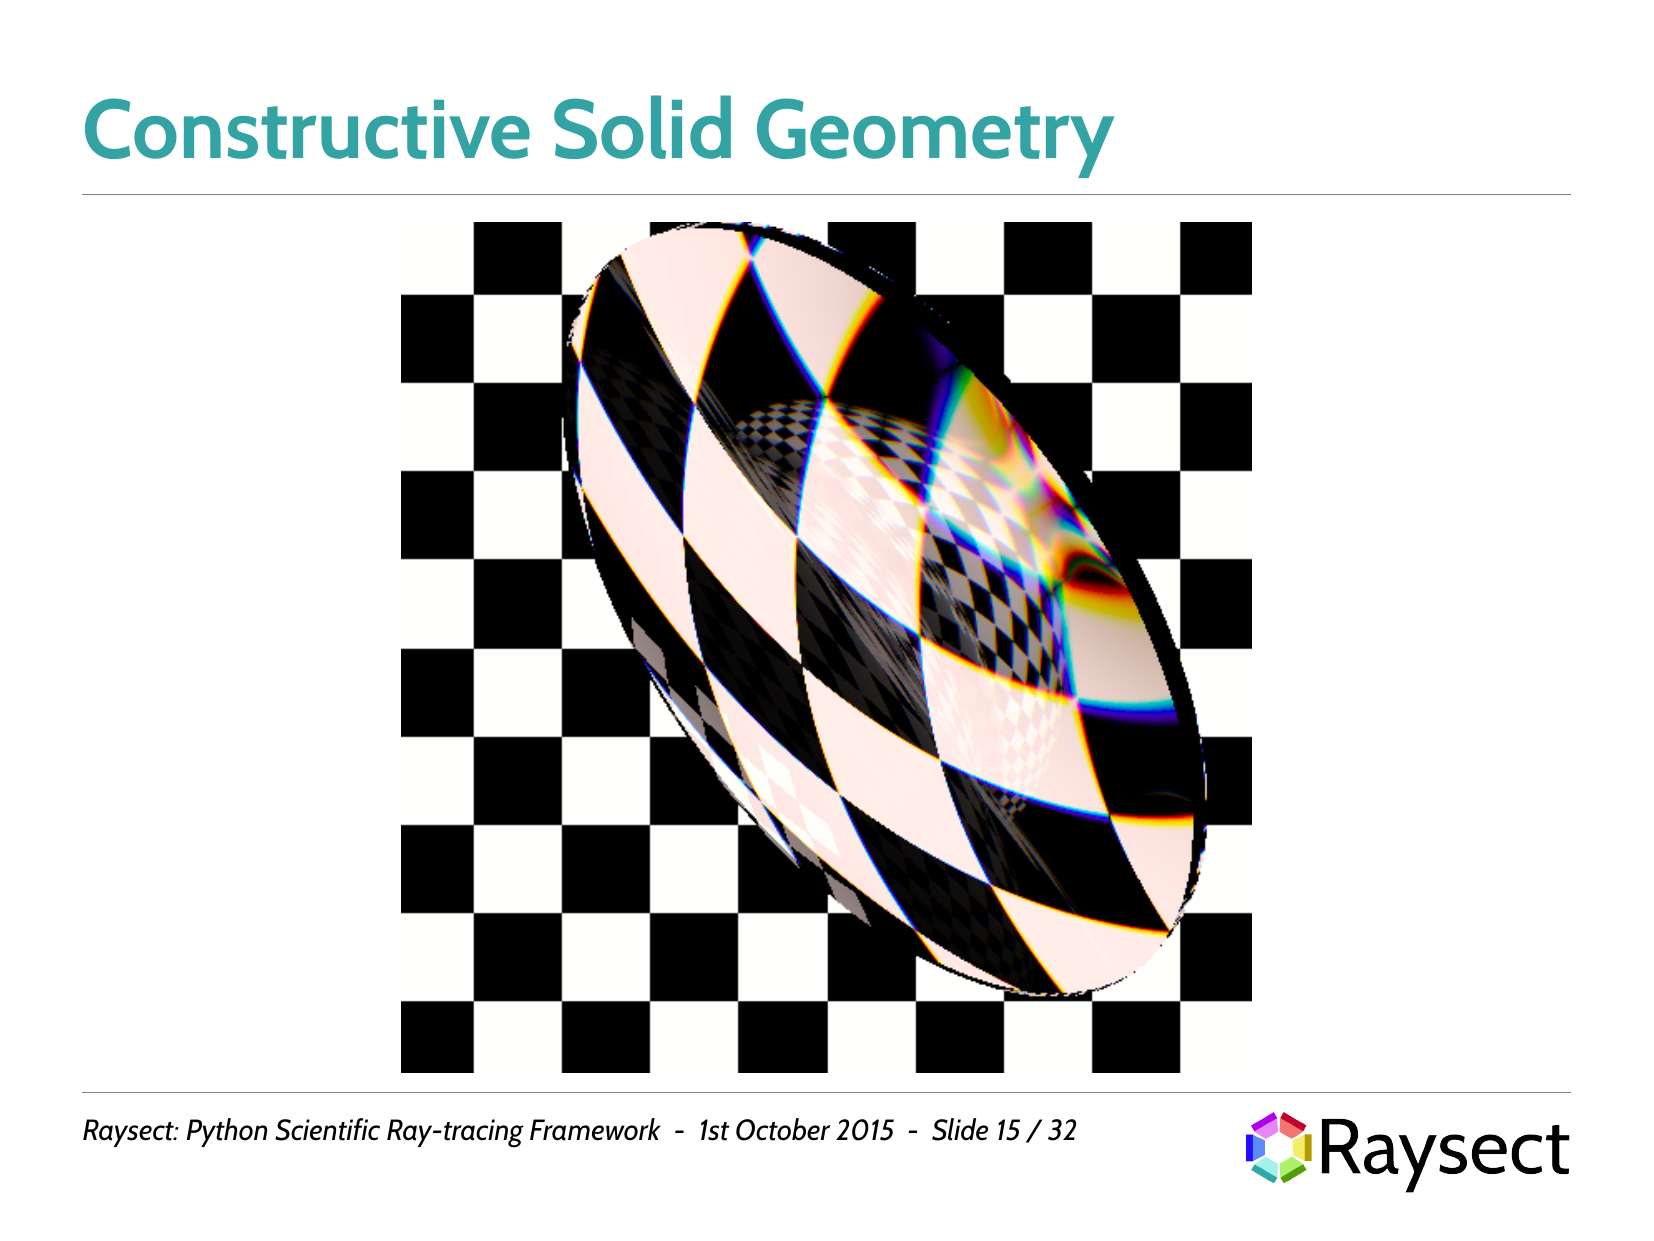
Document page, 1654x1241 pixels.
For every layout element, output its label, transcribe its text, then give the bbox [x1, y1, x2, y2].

picture [1242, 1108, 1573, 1196]
picture [401, 222, 1252, 1073]
title Constructive Solid Geometry [82, 70, 1571, 187]
